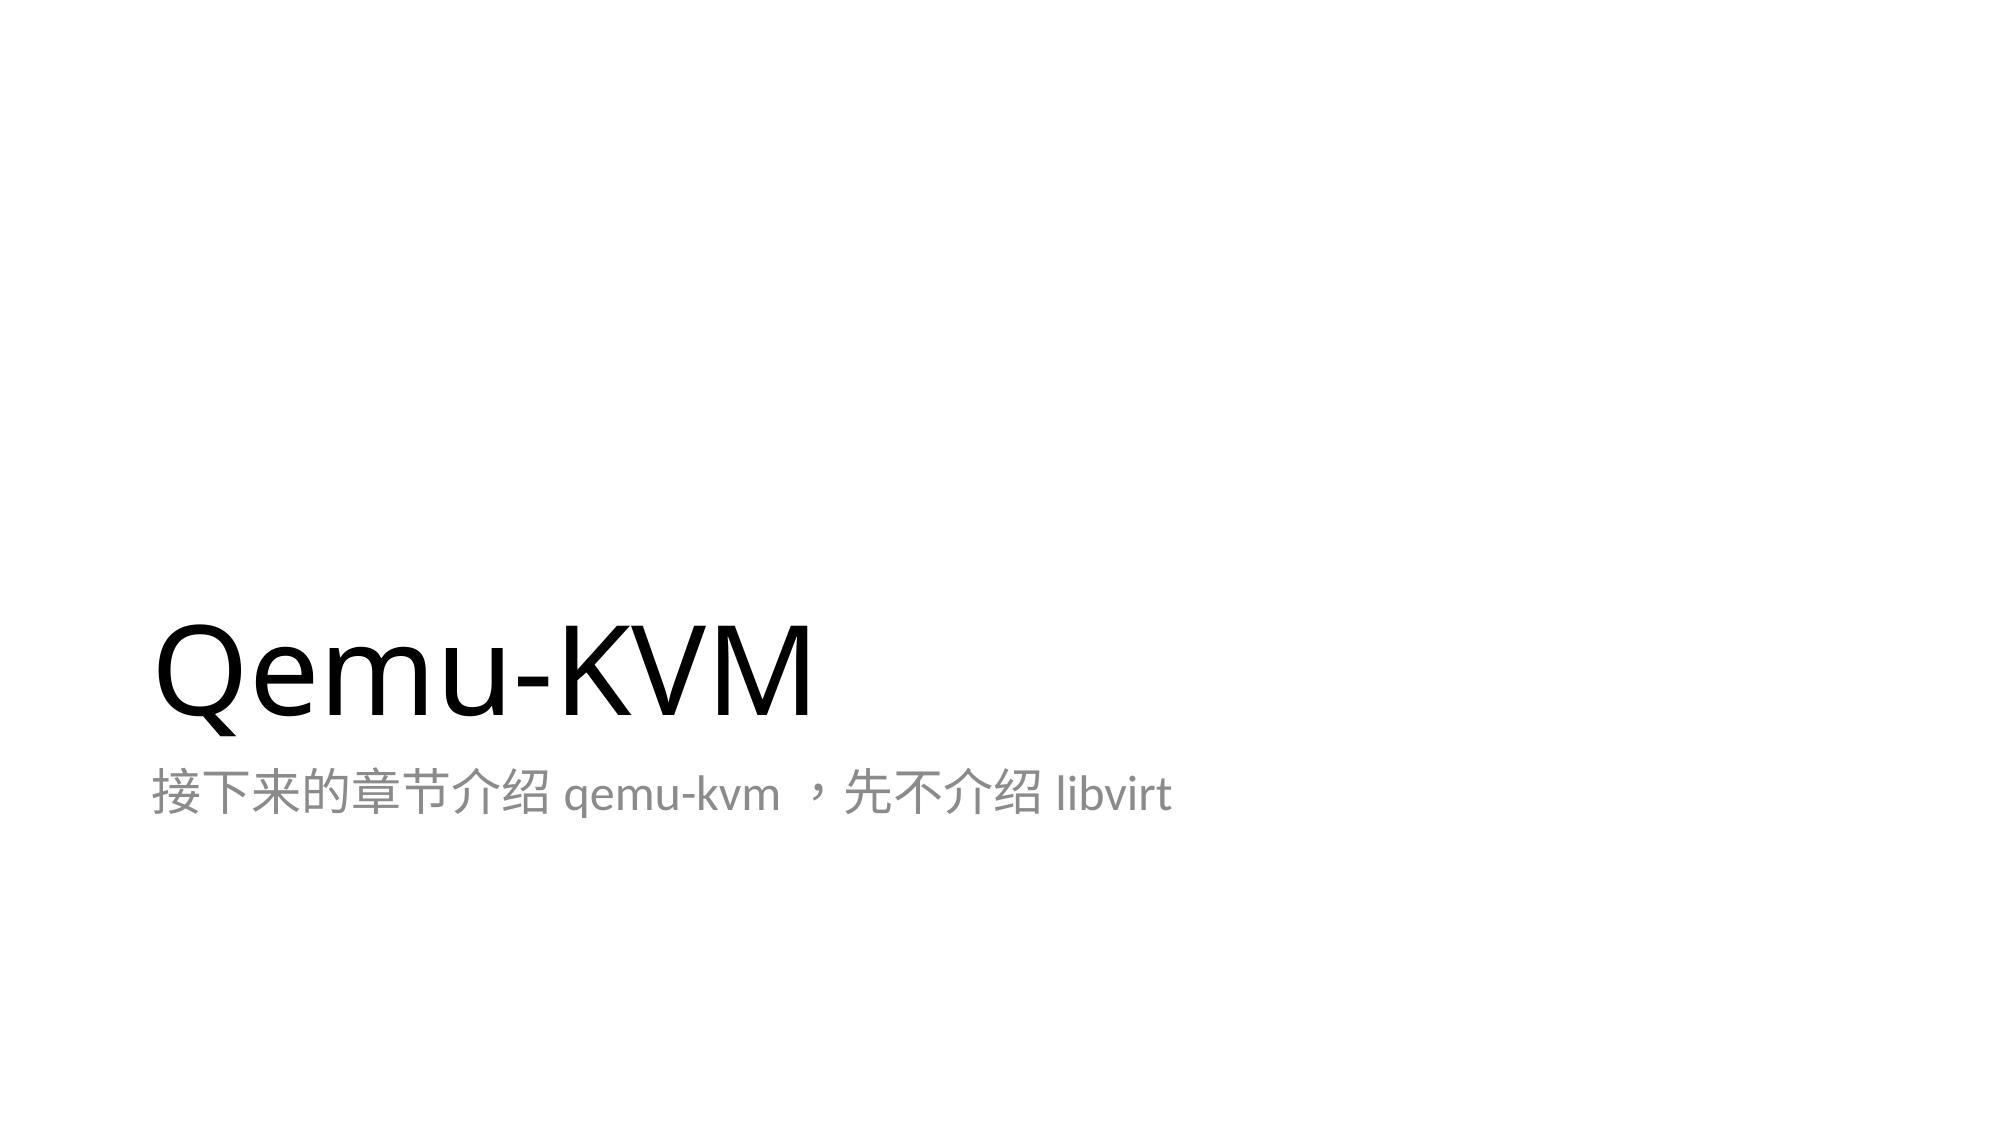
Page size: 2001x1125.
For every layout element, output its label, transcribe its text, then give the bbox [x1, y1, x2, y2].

title Qemu-KVM [136, 280, 1862, 749]
list 接下来的章节介绍qemu-kvm，先不介绍libvirt [136, 752, 1862, 999]
